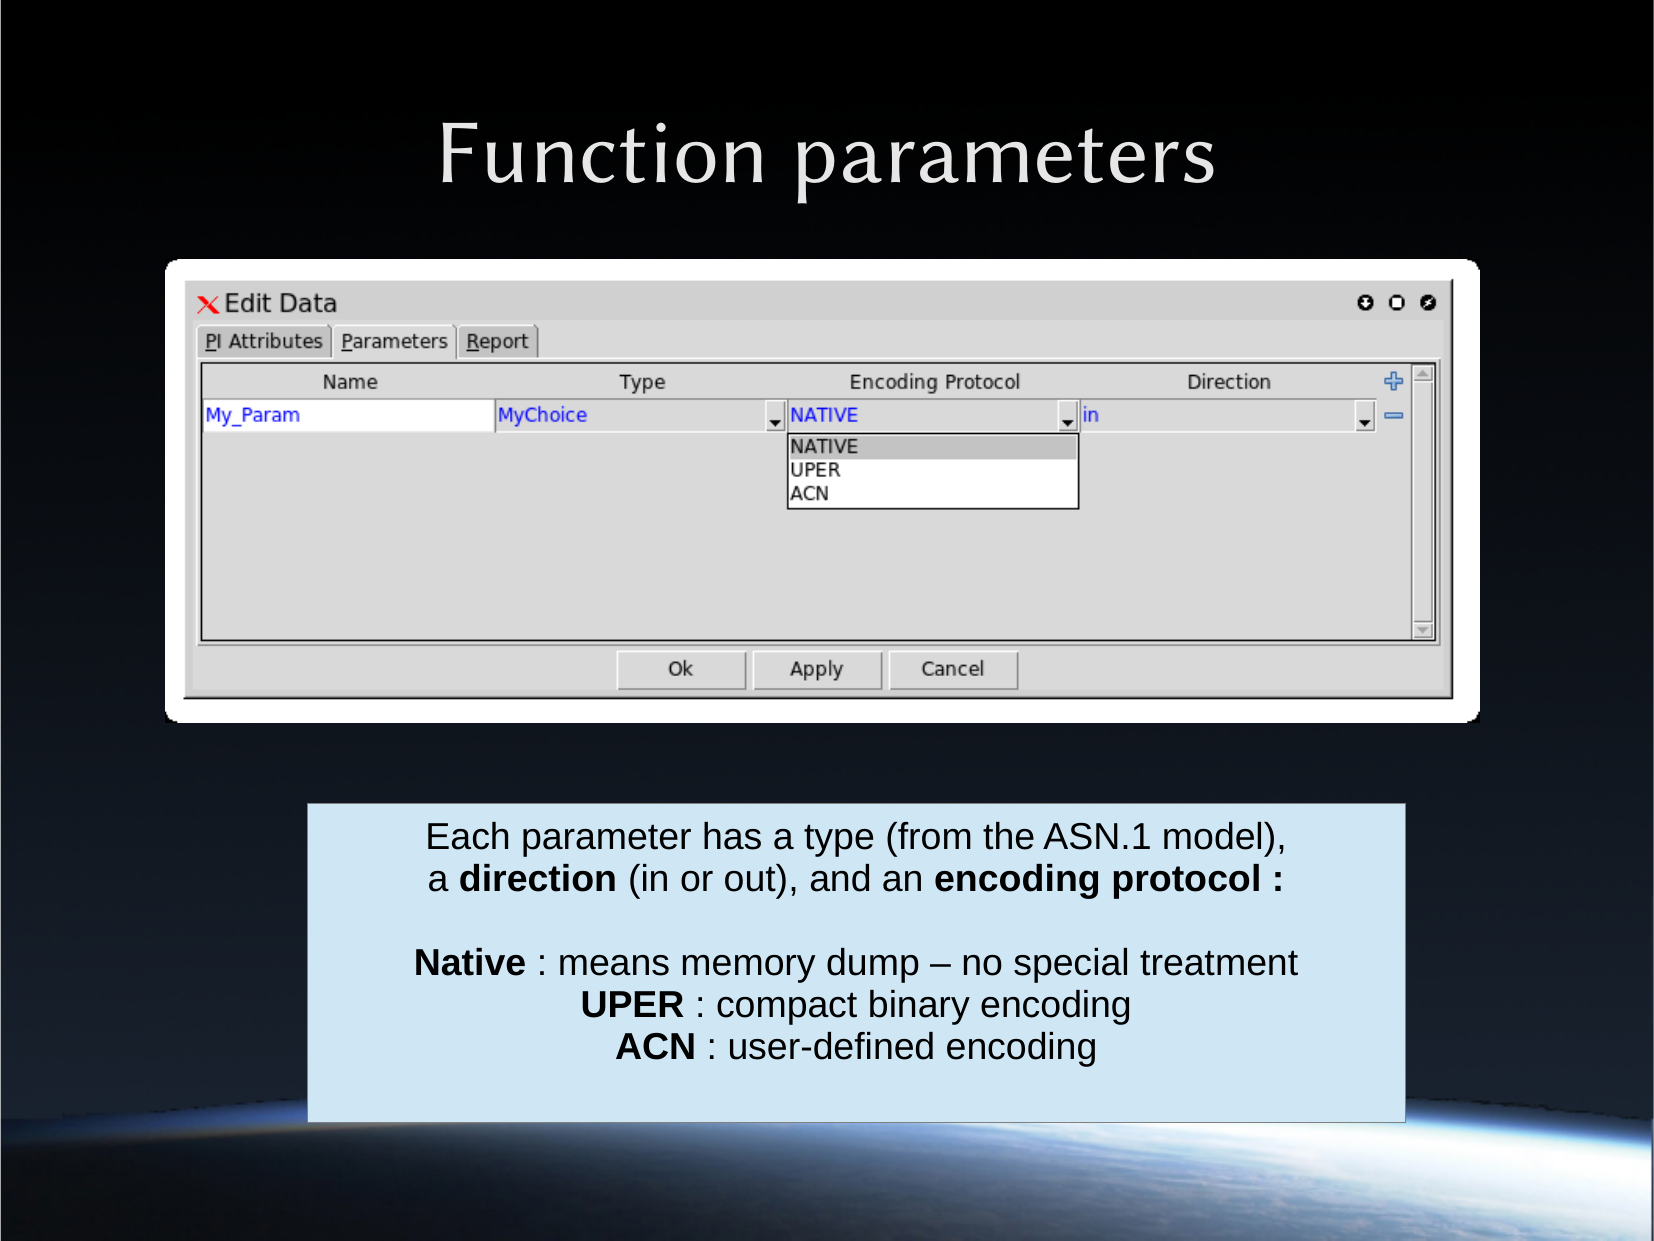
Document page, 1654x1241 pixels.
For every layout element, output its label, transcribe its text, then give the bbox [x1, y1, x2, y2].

title Function parameters [82, 49, 1571, 257]
picture [0, 0, 1654, 1241]
text_box Each parameter has a type (from the ASN.1 model), a direction (in or out), and an encoding protocol : Native : means memory dump – no special treatment UPER : compact binary encoding ACN : user-defined encoding [307, 803, 1406, 1123]
